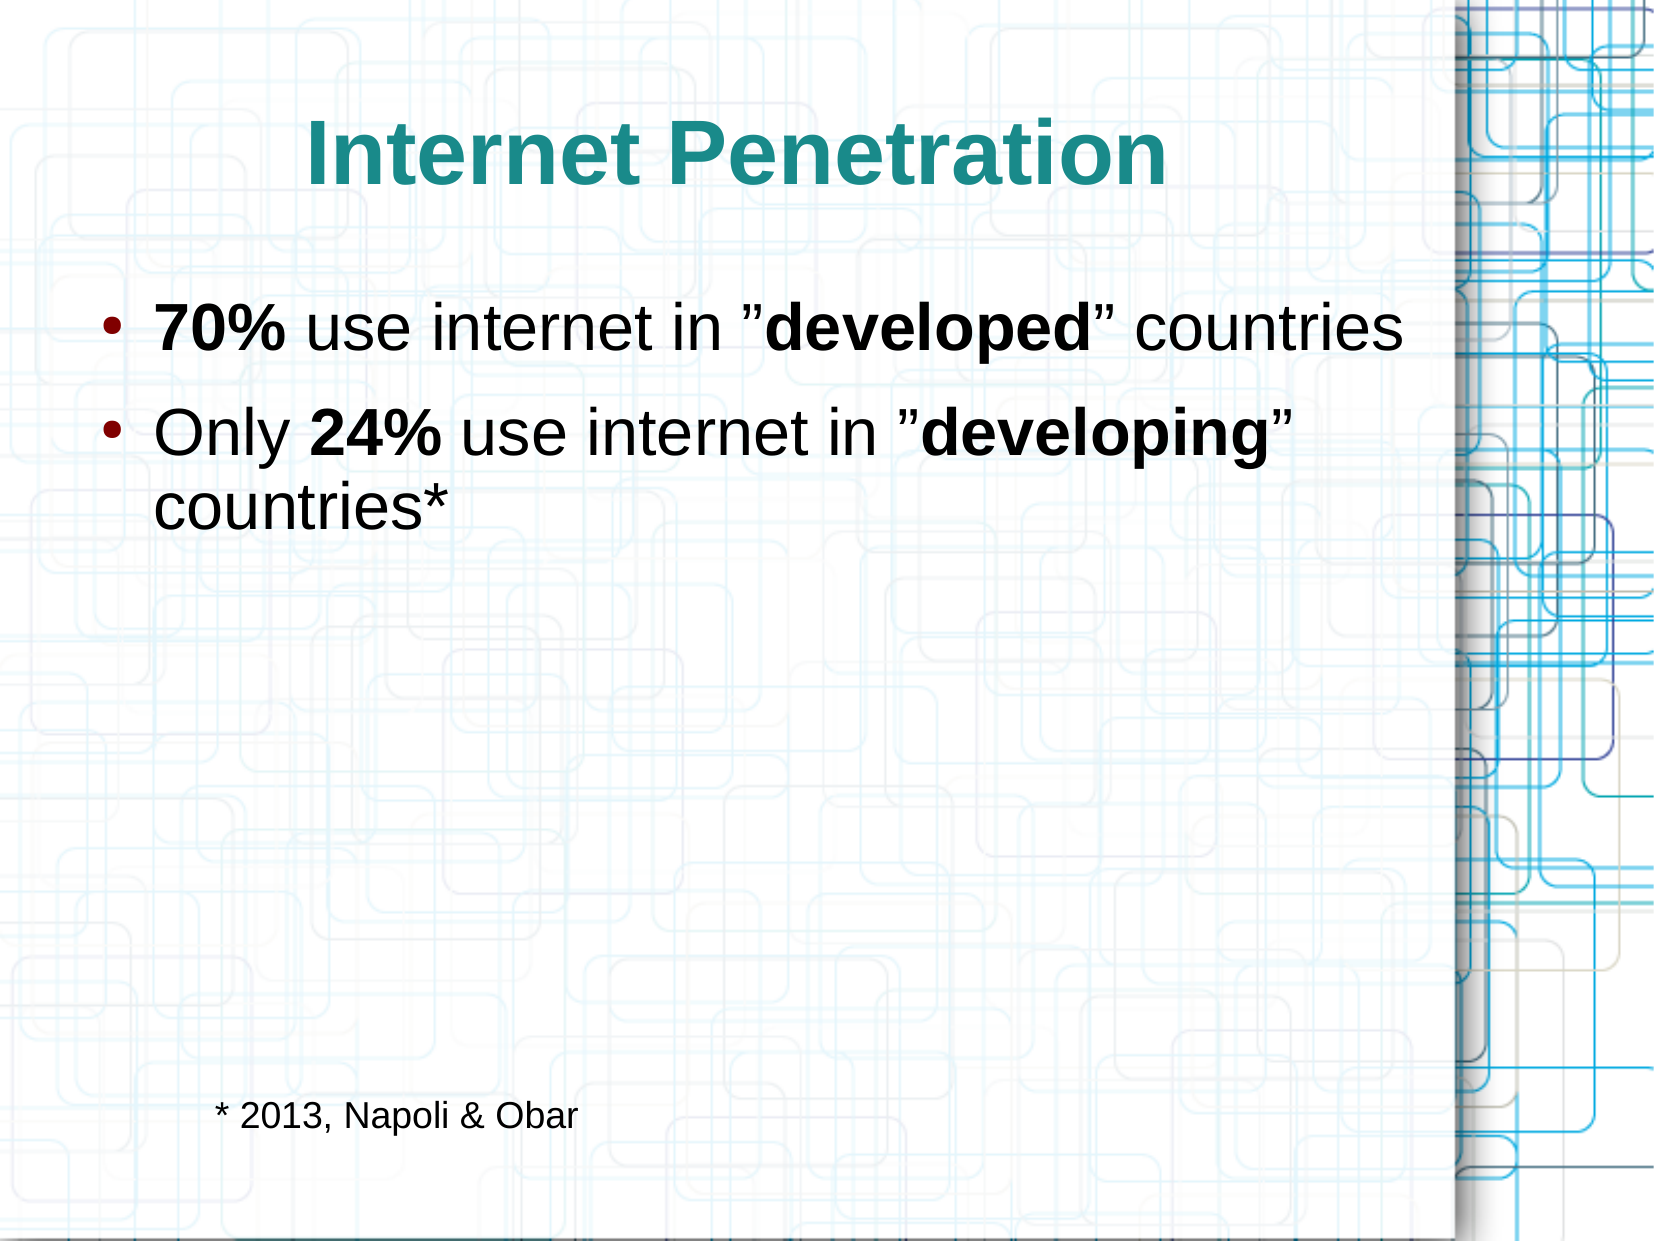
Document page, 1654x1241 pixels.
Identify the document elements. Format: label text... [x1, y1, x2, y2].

picture [0, 0, 1654, 1241]
list 70% use internet in ”developed” countries Only 24% use internet in ”developing” countries* [82, 290, 1418, 1010]
title Internet Penetration [59, 49, 1418, 257]
text_box * 2013, Napoli & Obar [186, 1087, 594, 1145]
